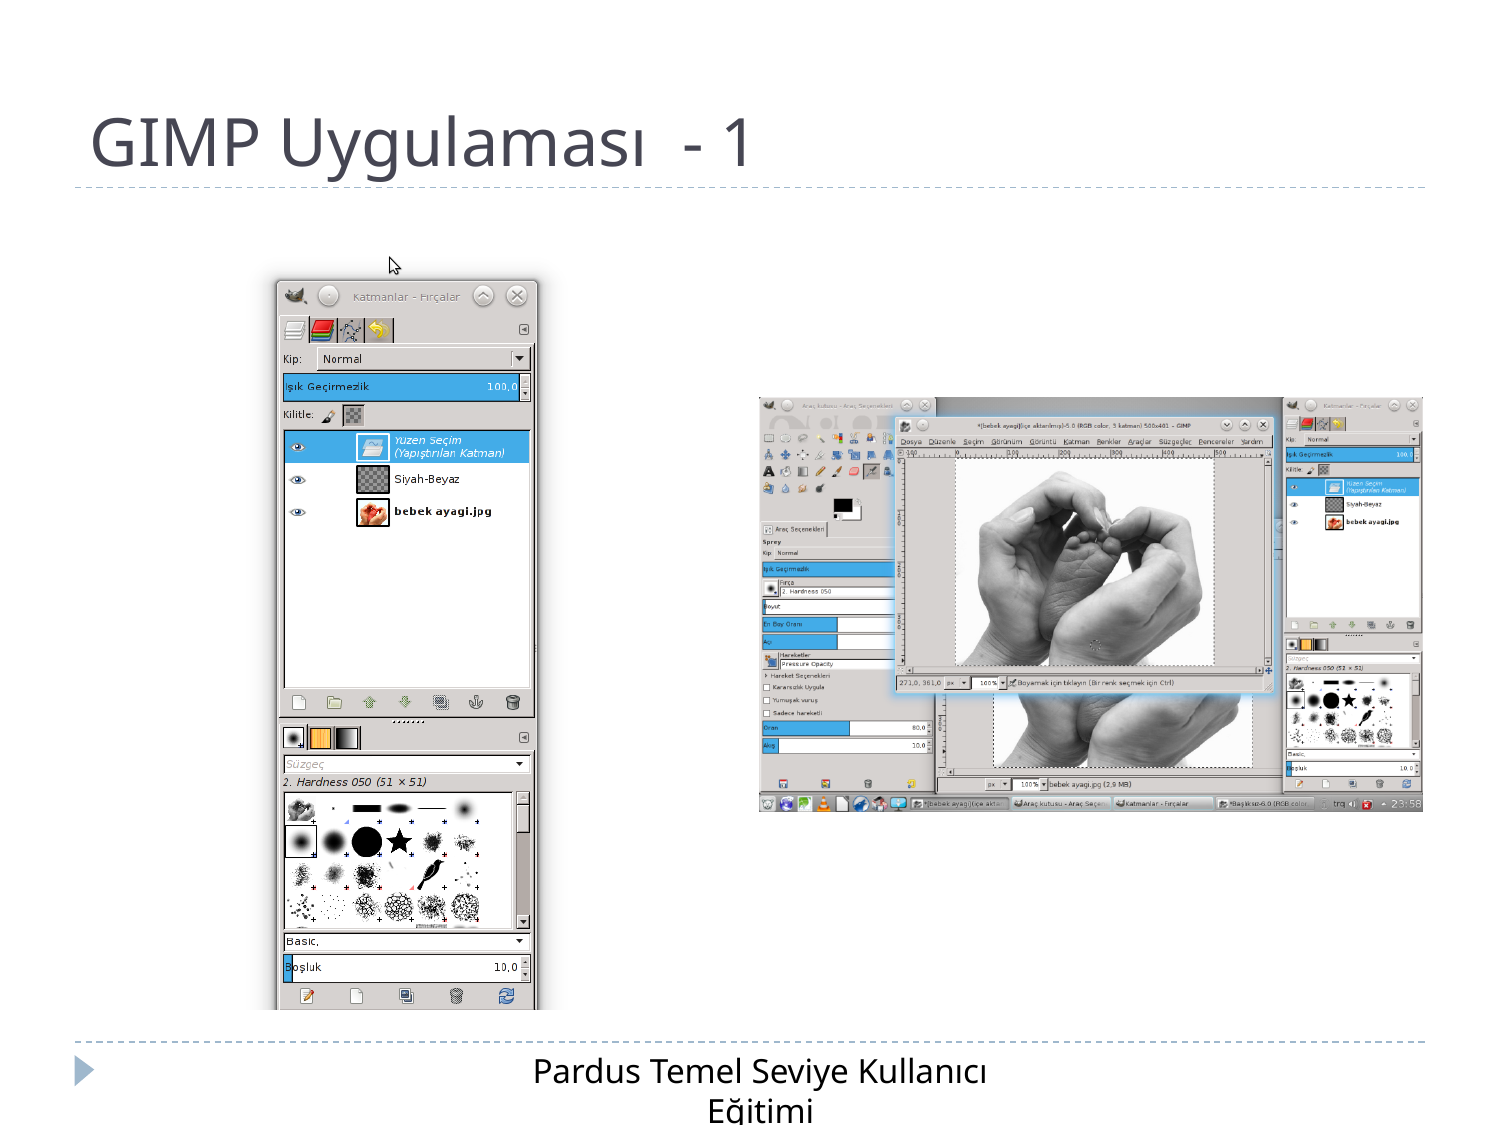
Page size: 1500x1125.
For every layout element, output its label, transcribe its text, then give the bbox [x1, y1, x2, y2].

picture [238, 199, 575, 1010]
title GIMP Uygulaması - 1 [75, 37, 1425, 188]
picture [759, 397, 1423, 812]
